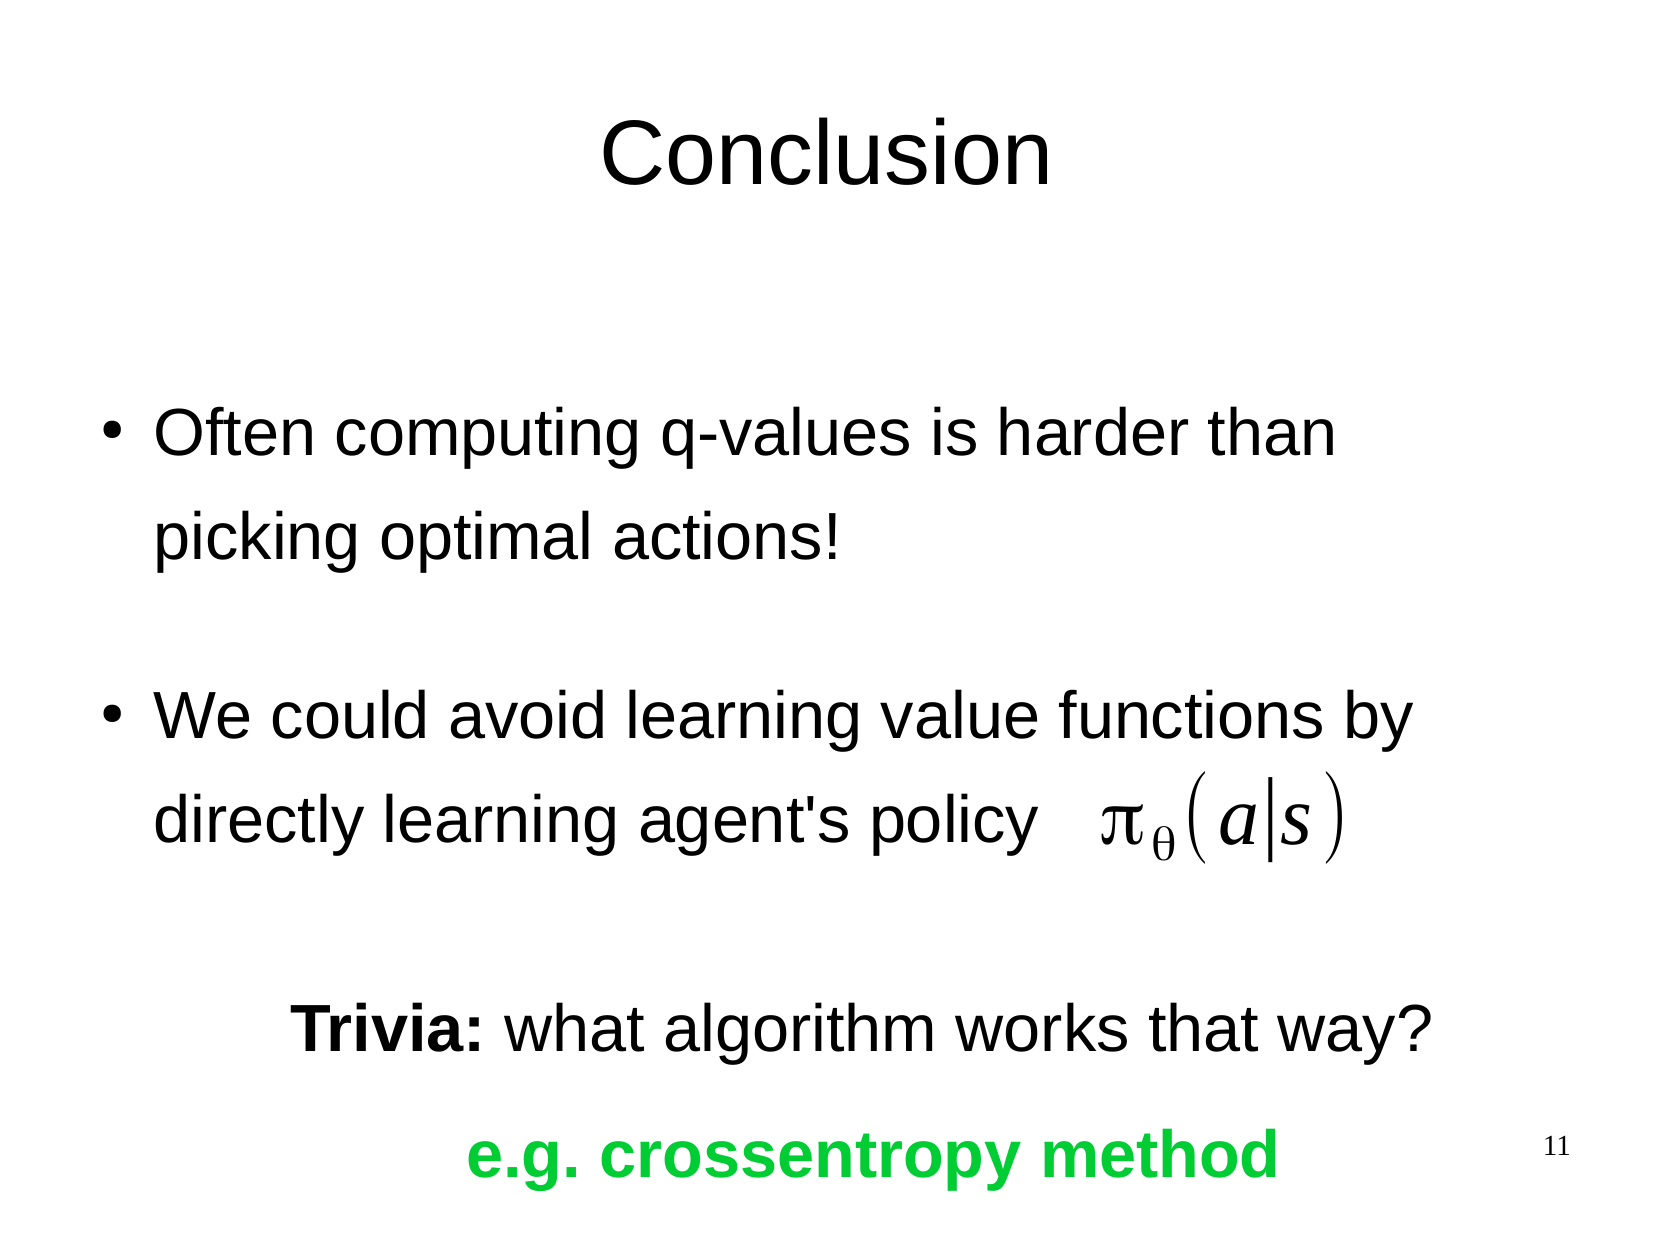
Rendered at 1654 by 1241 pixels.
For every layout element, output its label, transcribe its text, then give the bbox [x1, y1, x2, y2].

list Often computing q-values is harder than picking optimal actions! We could avoid learning value functions by directly learning agent's policy Trivia: what algorithm works that way? [82, 290, 1571, 1241]
text_box e.g. crossentropy method [451, 1110, 1299, 1200]
title Conclusion [82, 49, 1571, 257]
chart [1080, 764, 1367, 867]
